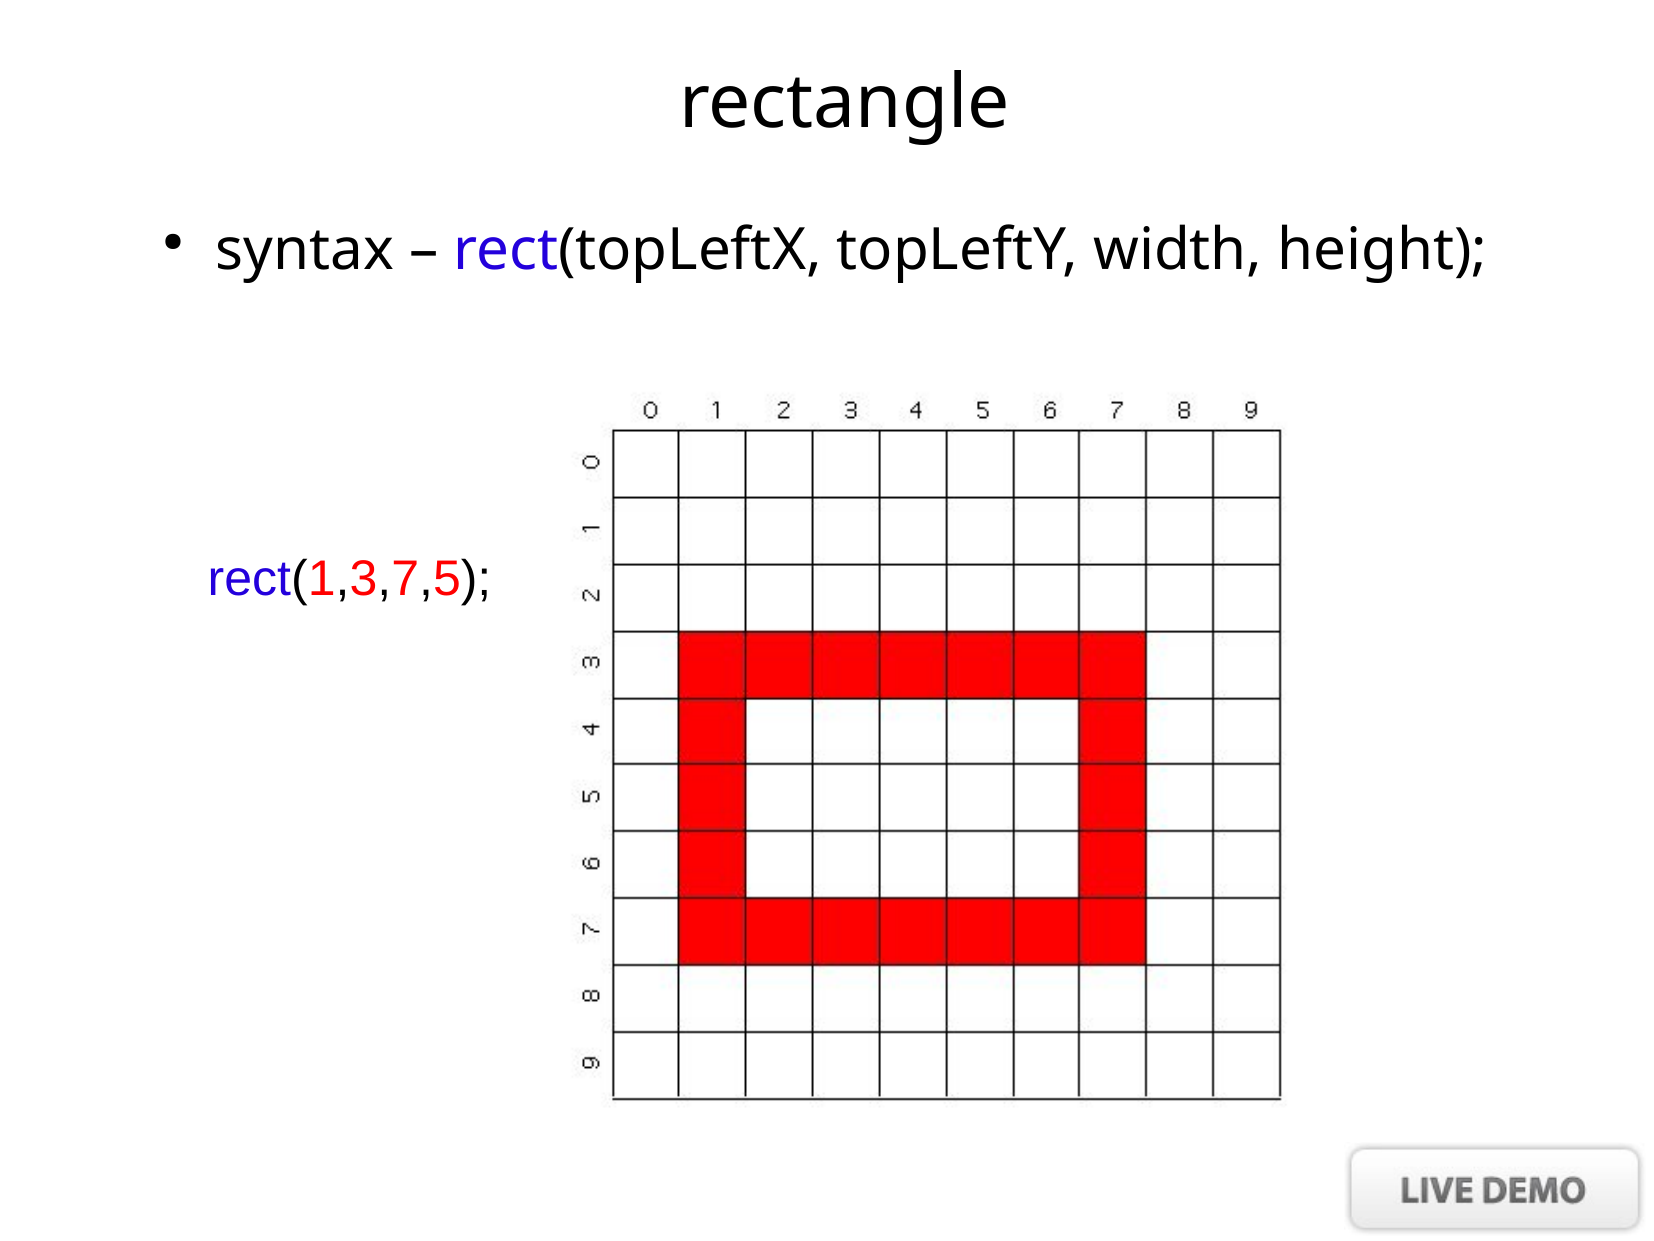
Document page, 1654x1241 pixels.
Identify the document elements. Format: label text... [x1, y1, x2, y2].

text_box rect(1,3,7,5); [192, 537, 507, 614]
picture [542, 363, 1315, 1134]
list syntax – rect(topLeftX, topLeftY, width, height); [129, 195, 1536, 940]
picture [1344, 1142, 1646, 1236]
title rectangle [124, 31, 1530, 164]
